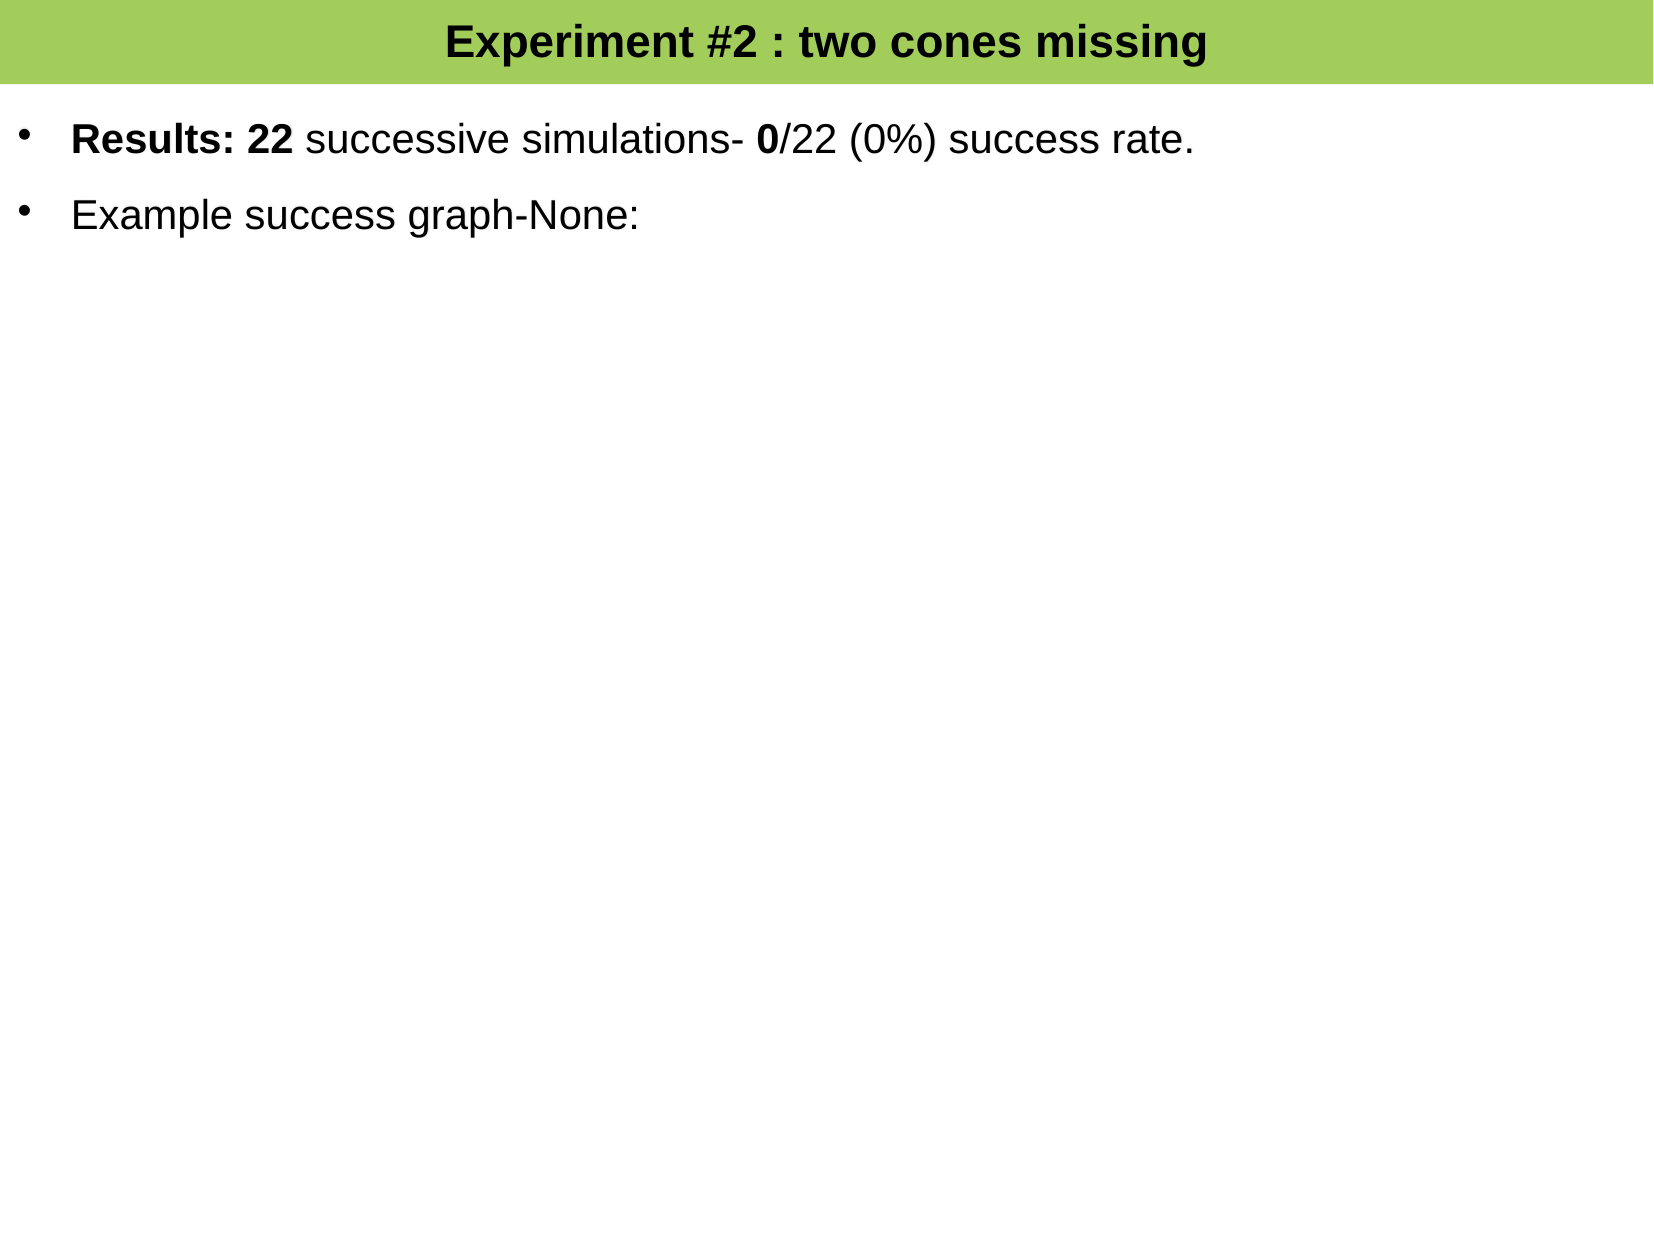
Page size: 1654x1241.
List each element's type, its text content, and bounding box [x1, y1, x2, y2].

list Results: 22 successive simulations- 0/22 (0%) success rate. Example success graph-None: [0, 115, 1654, 1241]
title Experiment #2 : two cones missing [0, 0, 1654, 85]
